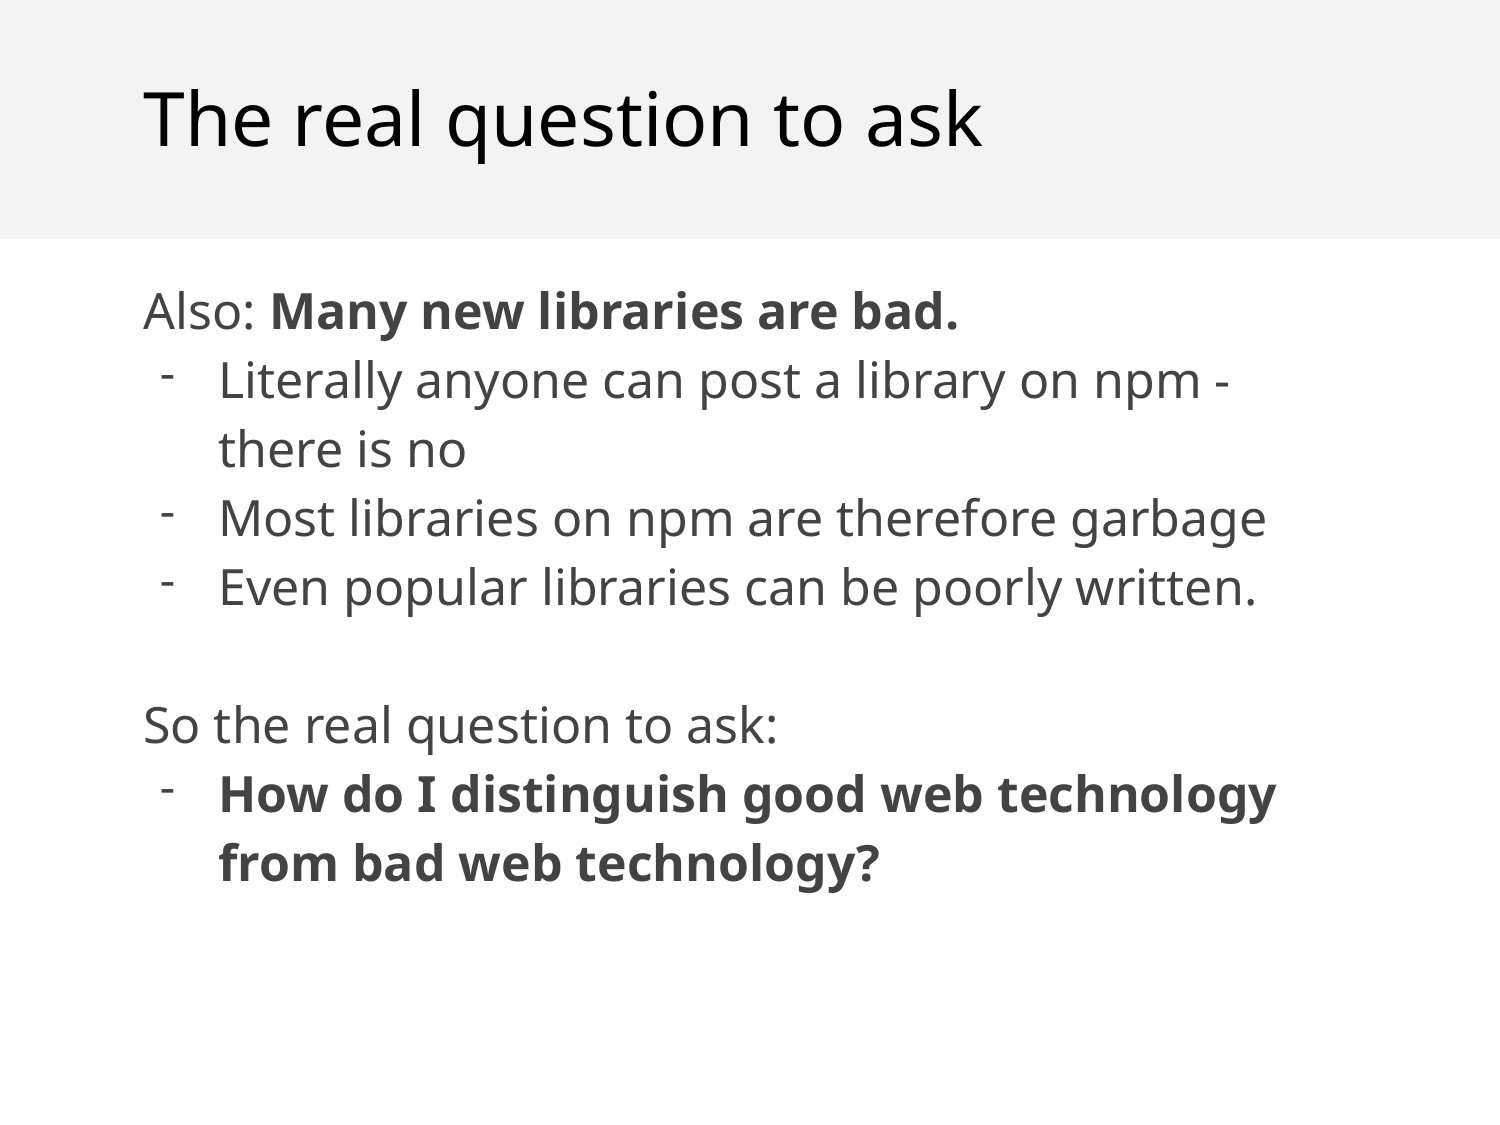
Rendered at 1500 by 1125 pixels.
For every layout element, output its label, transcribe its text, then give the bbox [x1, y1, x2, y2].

title The real question to ask [128, 56, 1372, 183]
list Also: Many new libraries are bad. Literally anyone can post a library on npm - there is no Most libraries on npm are therefore garbage Even popular libraries can be poorly written. So the real question to ask: How do I distinguish good web technology from bad web technology? [128, 255, 1372, 1083]
